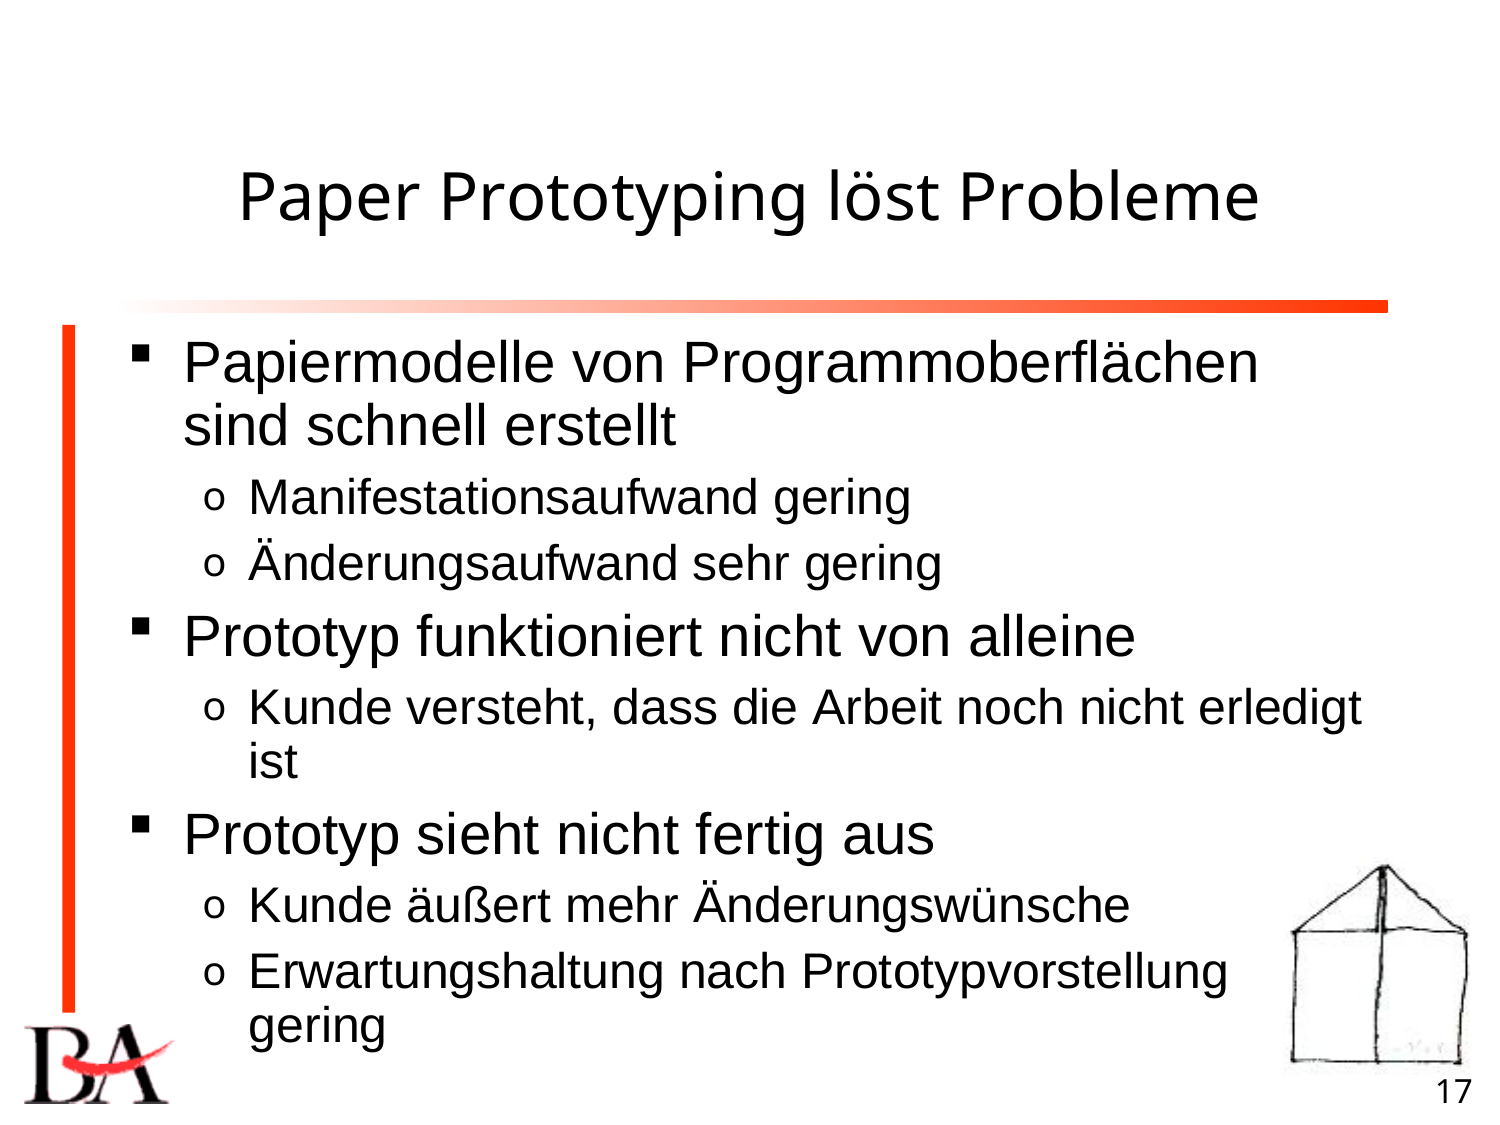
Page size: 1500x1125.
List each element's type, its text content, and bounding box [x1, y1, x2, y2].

picture [24, 1024, 175, 1104]
chart [1283, 857, 1476, 1075]
list Papiermodelle von Programmoberflächen sind schnell erstellt Manifestationsaufwand gering Änderungsaufwand sehr gering Prototyp funktioniert nicht von alleine Kunde versteht, dass die Arbeit noch nicht erledigt ist Prototyp sieht nicht fertig aus Kunde äußert mehr Änderungswünsche Erwartungshaltung nach Prototypvorstellung gering [112, 324, 1388, 1062]
title Paper Prototyping löst Probleme [112, 96, 1388, 292]
